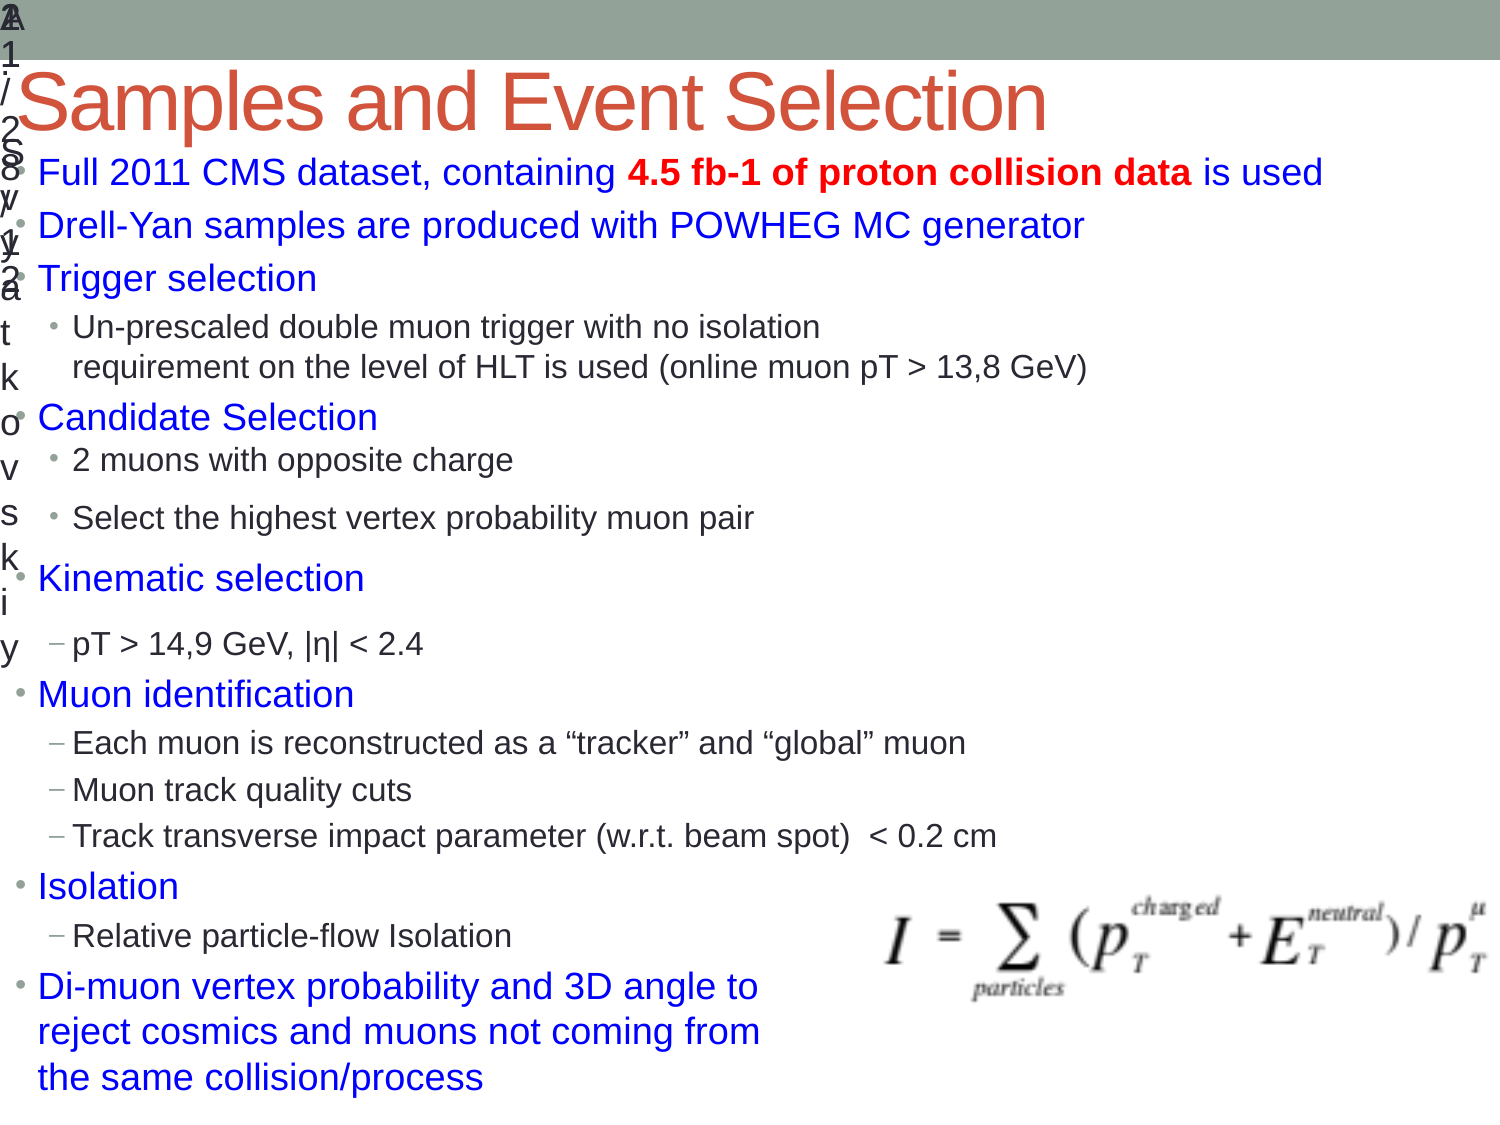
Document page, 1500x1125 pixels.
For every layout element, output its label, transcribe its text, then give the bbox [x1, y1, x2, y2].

list Full 2011 CMS dataset, containing 4.5 fb-1 of proton collision data is used Drell-Yan samples are produced with POWHEG MC generator Trigger selection Un-prescaled double muon trigger with no isolation requirement on the level of HLT is used (online muon pT > 13,8 GeV) Candidate Selection 2 muons with opposite charge Select the highest vertex probability muon pair Kinematic selection pT > 14,9 GeV, |η| < 2.4 Muon identification Each muon is reconstructed as a “tracker” and “global” muon Muon track quality cuts Track transverse impact parameter (w.r.t. beam spot) < 0.2 cm Isolation Relative particle-flow Isolation Di-muon vertex probability and 3D angle to reject cosmics and muons not coming from the same collision/process [0, 139, 1500, 1118]
picture [879, 887, 1492, 1011]
title Samples and Event Selection [0, 15, 1350, 139]
